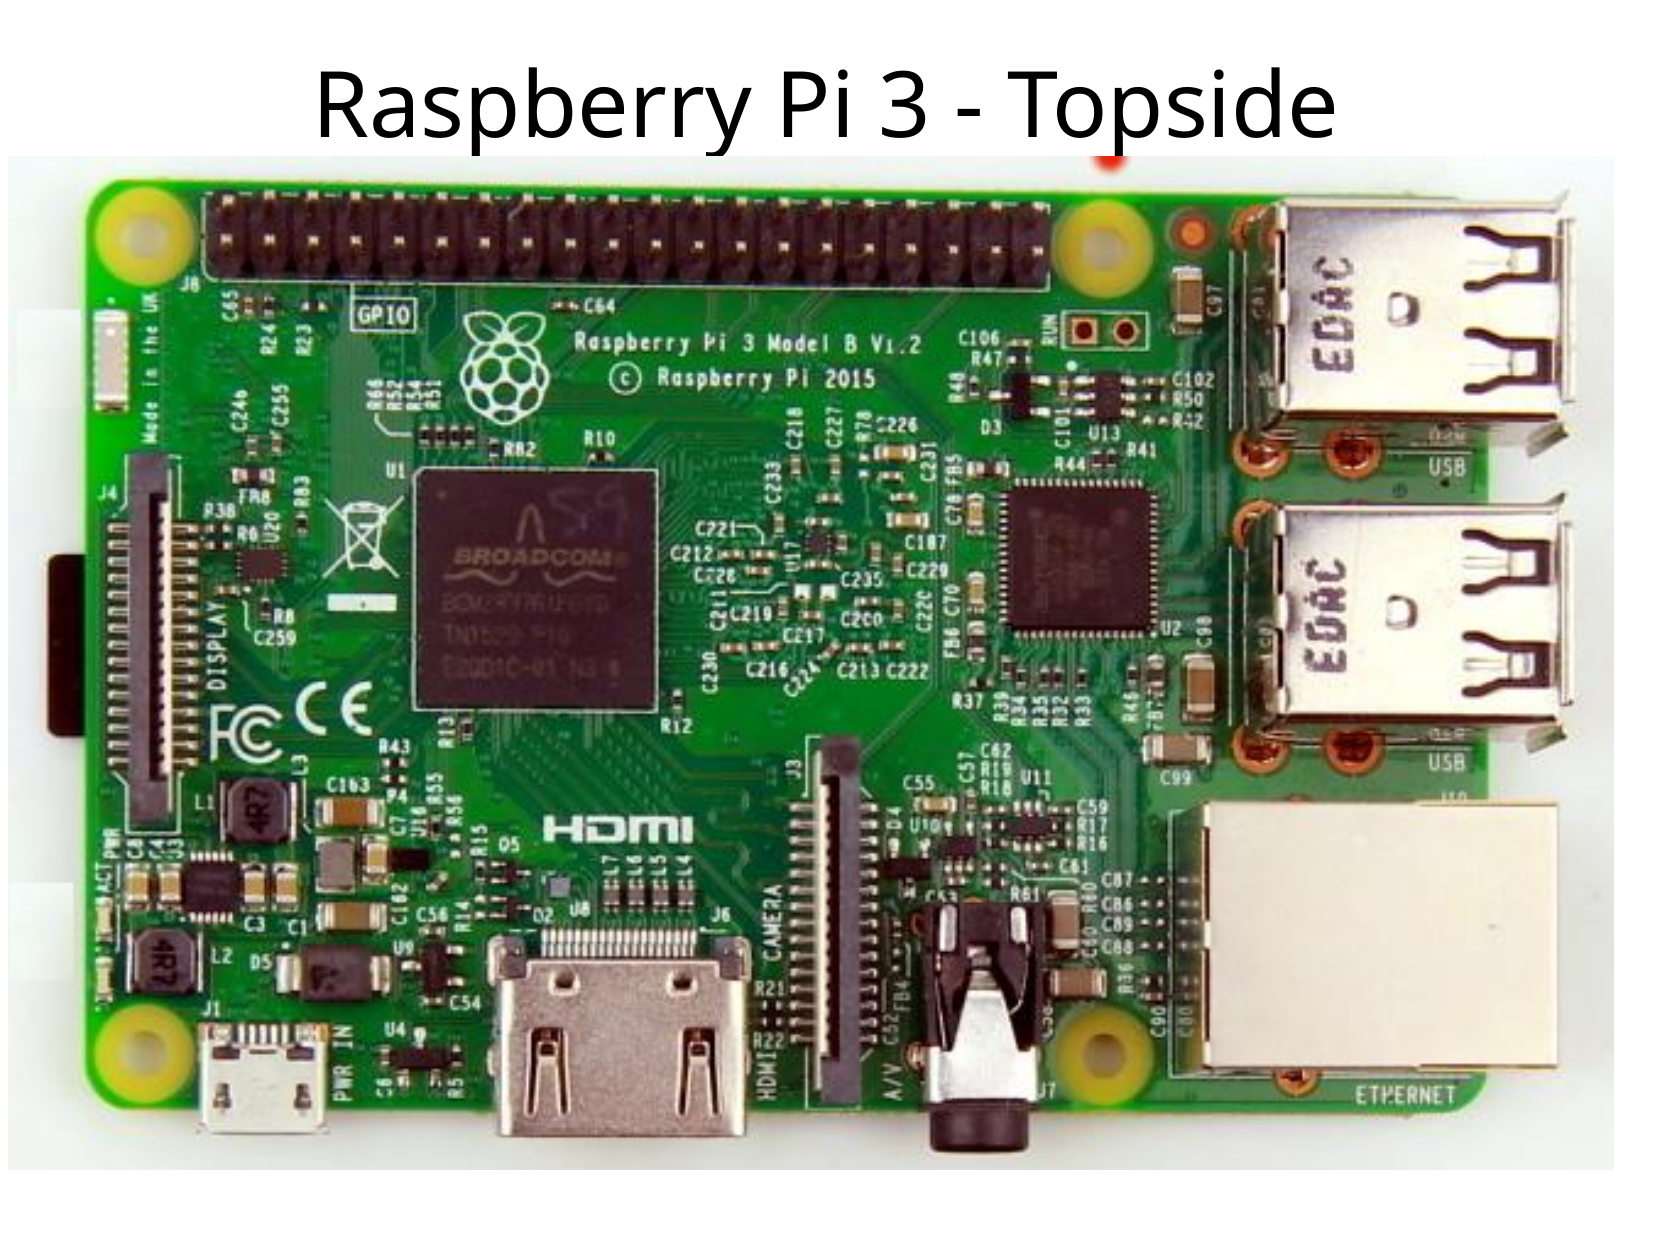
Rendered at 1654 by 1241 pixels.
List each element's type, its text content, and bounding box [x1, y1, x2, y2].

picture [8, 156, 1614, 1170]
title Raspberry Pi 3 - Topside [82, 49, 1571, 154]
